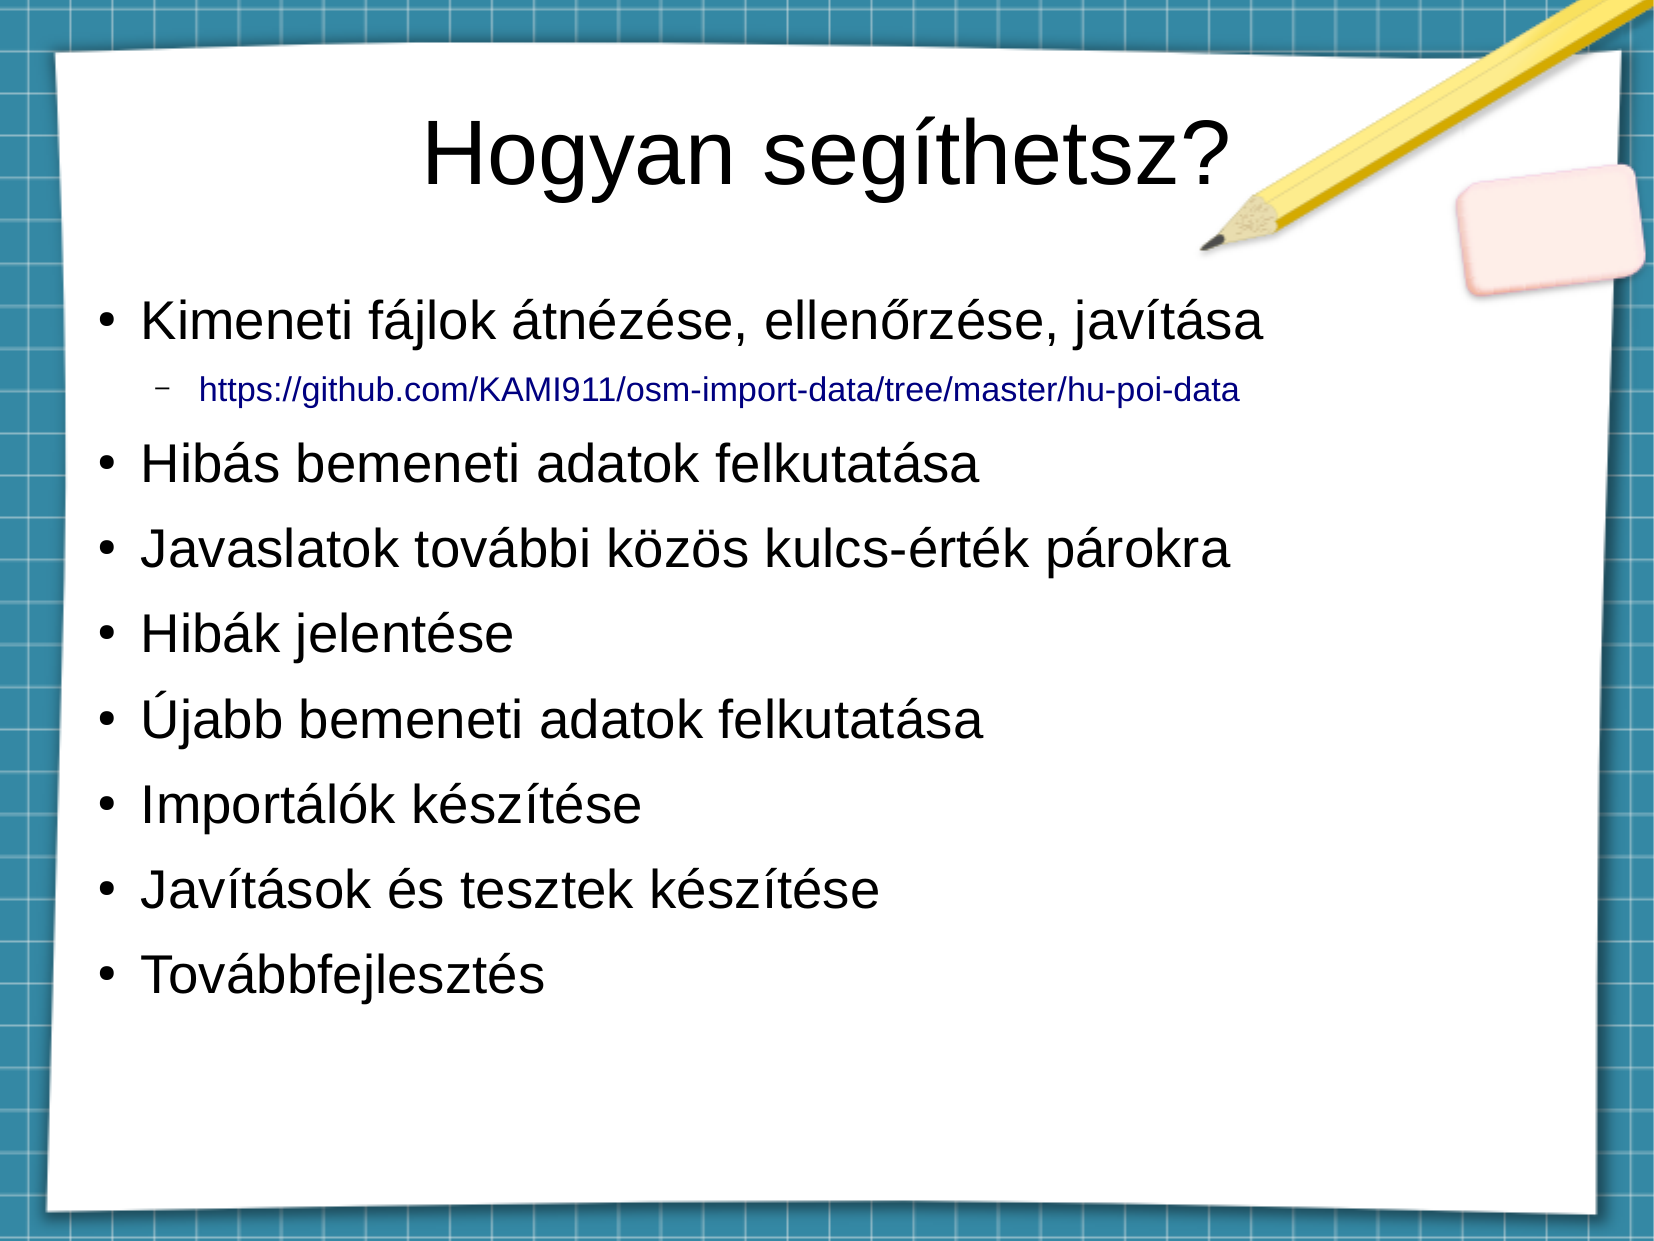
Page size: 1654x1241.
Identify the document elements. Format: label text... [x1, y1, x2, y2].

picture [0, 0, 1654, 1241]
list Kimeneti fájlok átnézése, ellenőrzése, javítása https://github.com/KAMI911/osm-import-data/tree/master/hu-poi-data Hibás bemeneti adatok felkutatása Javaslatok további közös kulcs-érték párokra Hibák jelentése Újabb bemeneti adatok felkutatása Importálók készítése Javítások és tesztek készítése Továbbfejlesztés [82, 290, 1571, 1010]
title Hogyan segíthetsz? [82, 49, 1571, 257]
